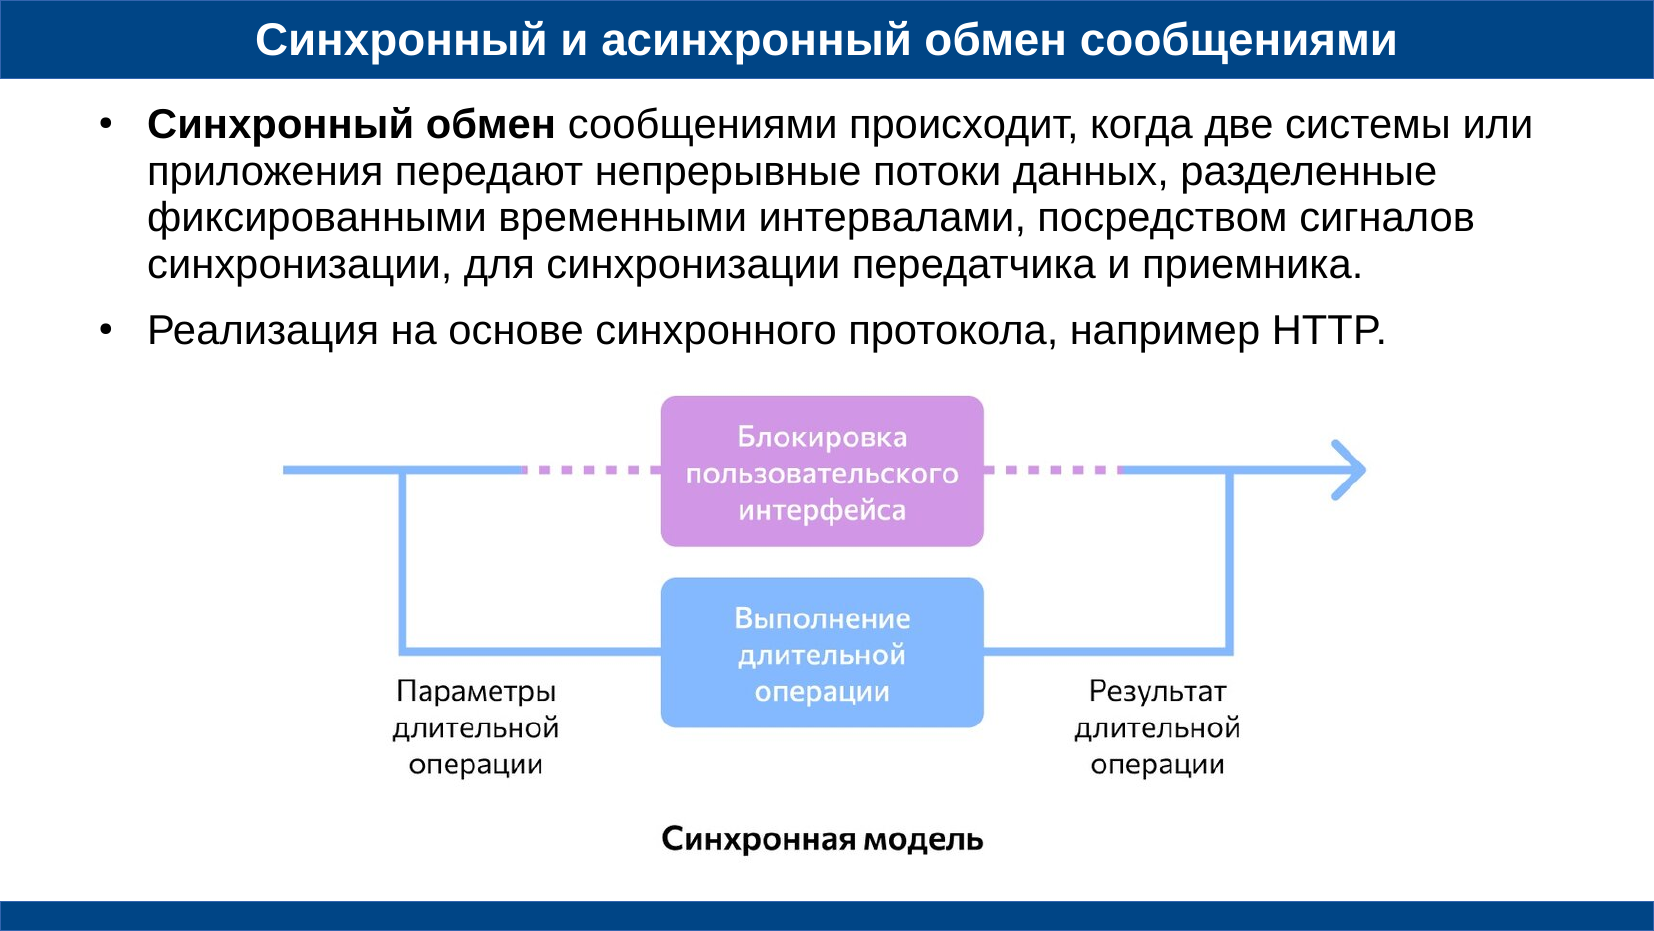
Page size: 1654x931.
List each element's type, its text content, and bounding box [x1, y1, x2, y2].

list Синхронный обмен сообщениями происходит, когда две системы или приложения передают непрерывные потоки данных, разделенные фиксированными временными интервалами, посредством сигналов синхронизации, для синхронизации передатчика и приемника. Реализация на основе синхронного протокола, например HTTP. [82, 101, 1571, 359]
title Синхронный и асинхронный обмен сообщениями [0, 0, 1654, 79]
picture [247, 373, 1396, 899]
